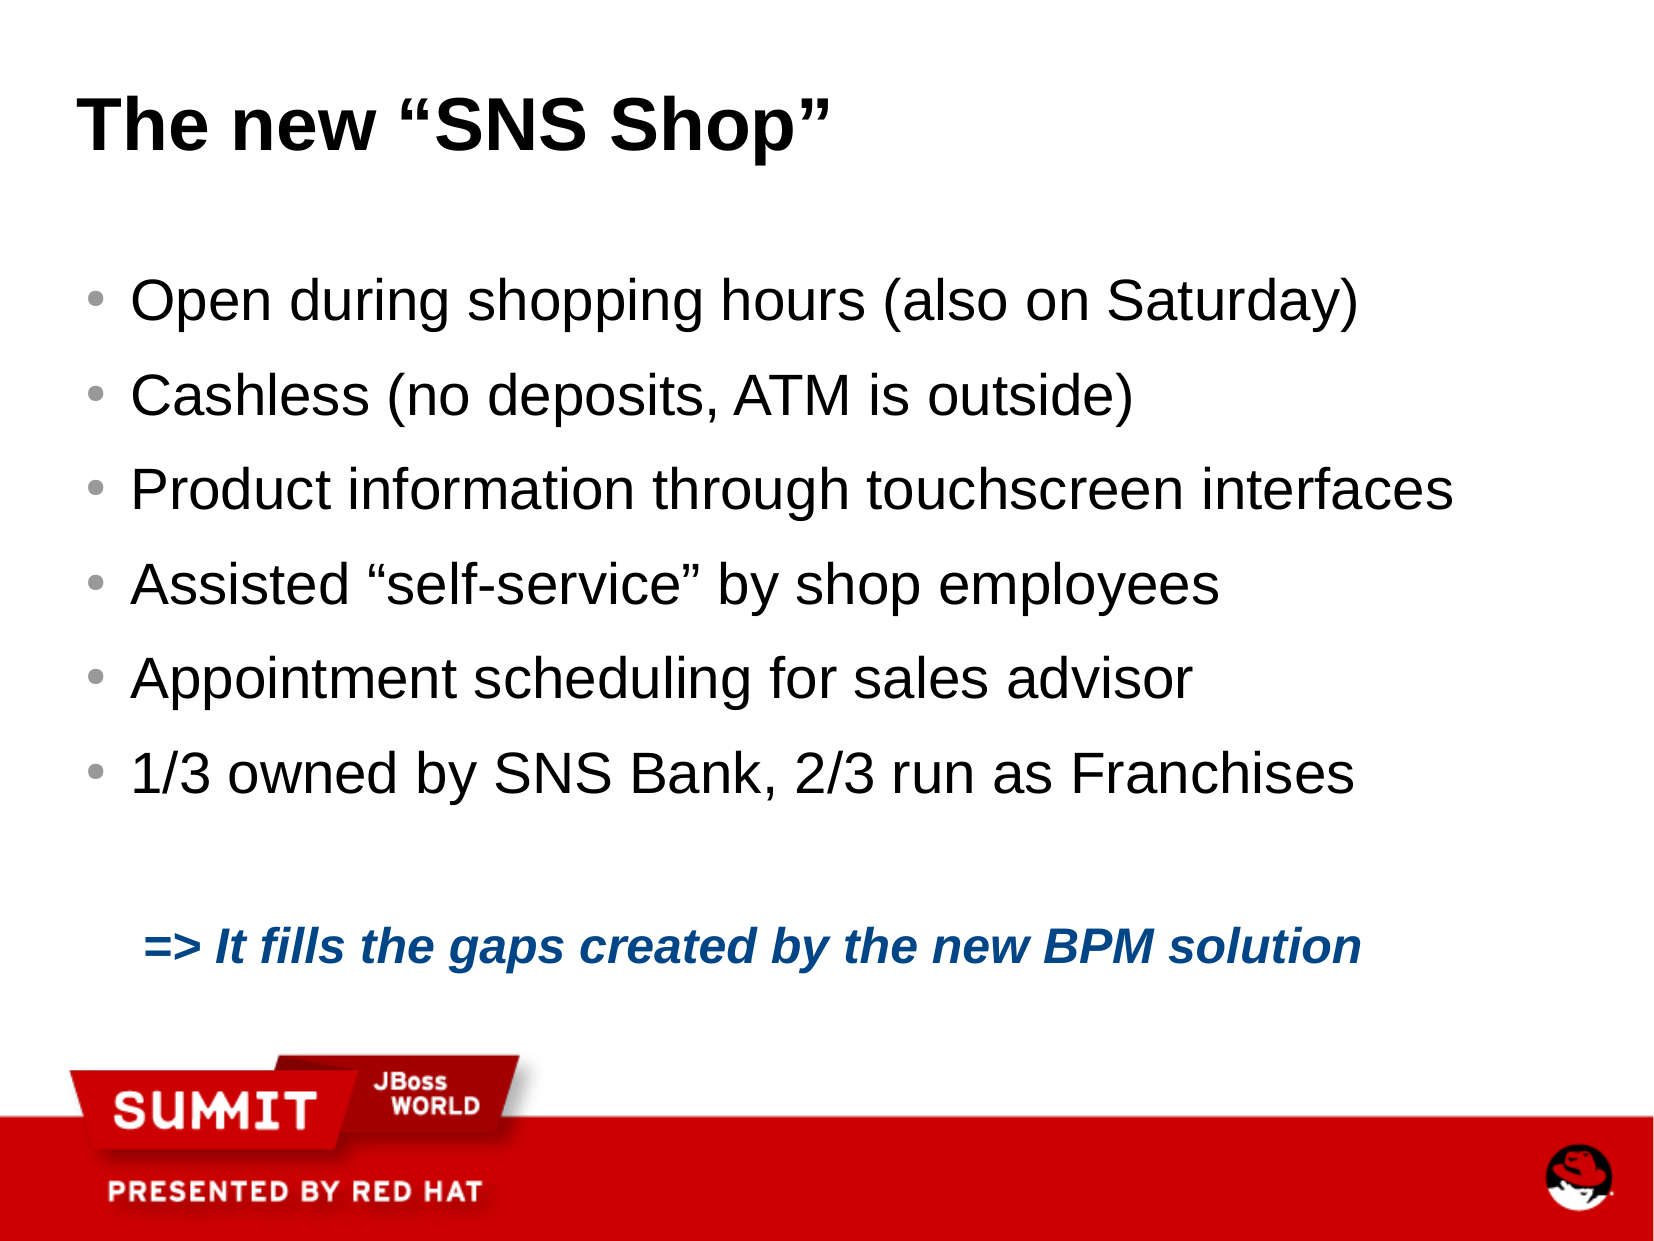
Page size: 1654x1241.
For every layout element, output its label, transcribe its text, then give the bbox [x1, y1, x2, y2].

list Open during shopping hours (also on Saturday) Cashless (no deposits, ATM is outside) Product information through touchscreen interfaces Assisted “self-service” by shop employees Appointment scheduling for sales advisor 1/3 owned by SNS Bank, 2/3 run as Franchises [70, 267, 1571, 995]
text_box => It fills the gaps created by the new BPM solution [82, 918, 1459, 976]
picture [0, 1043, 1654, 1241]
title The new “SNS Shop” [76, 45, 1565, 204]
